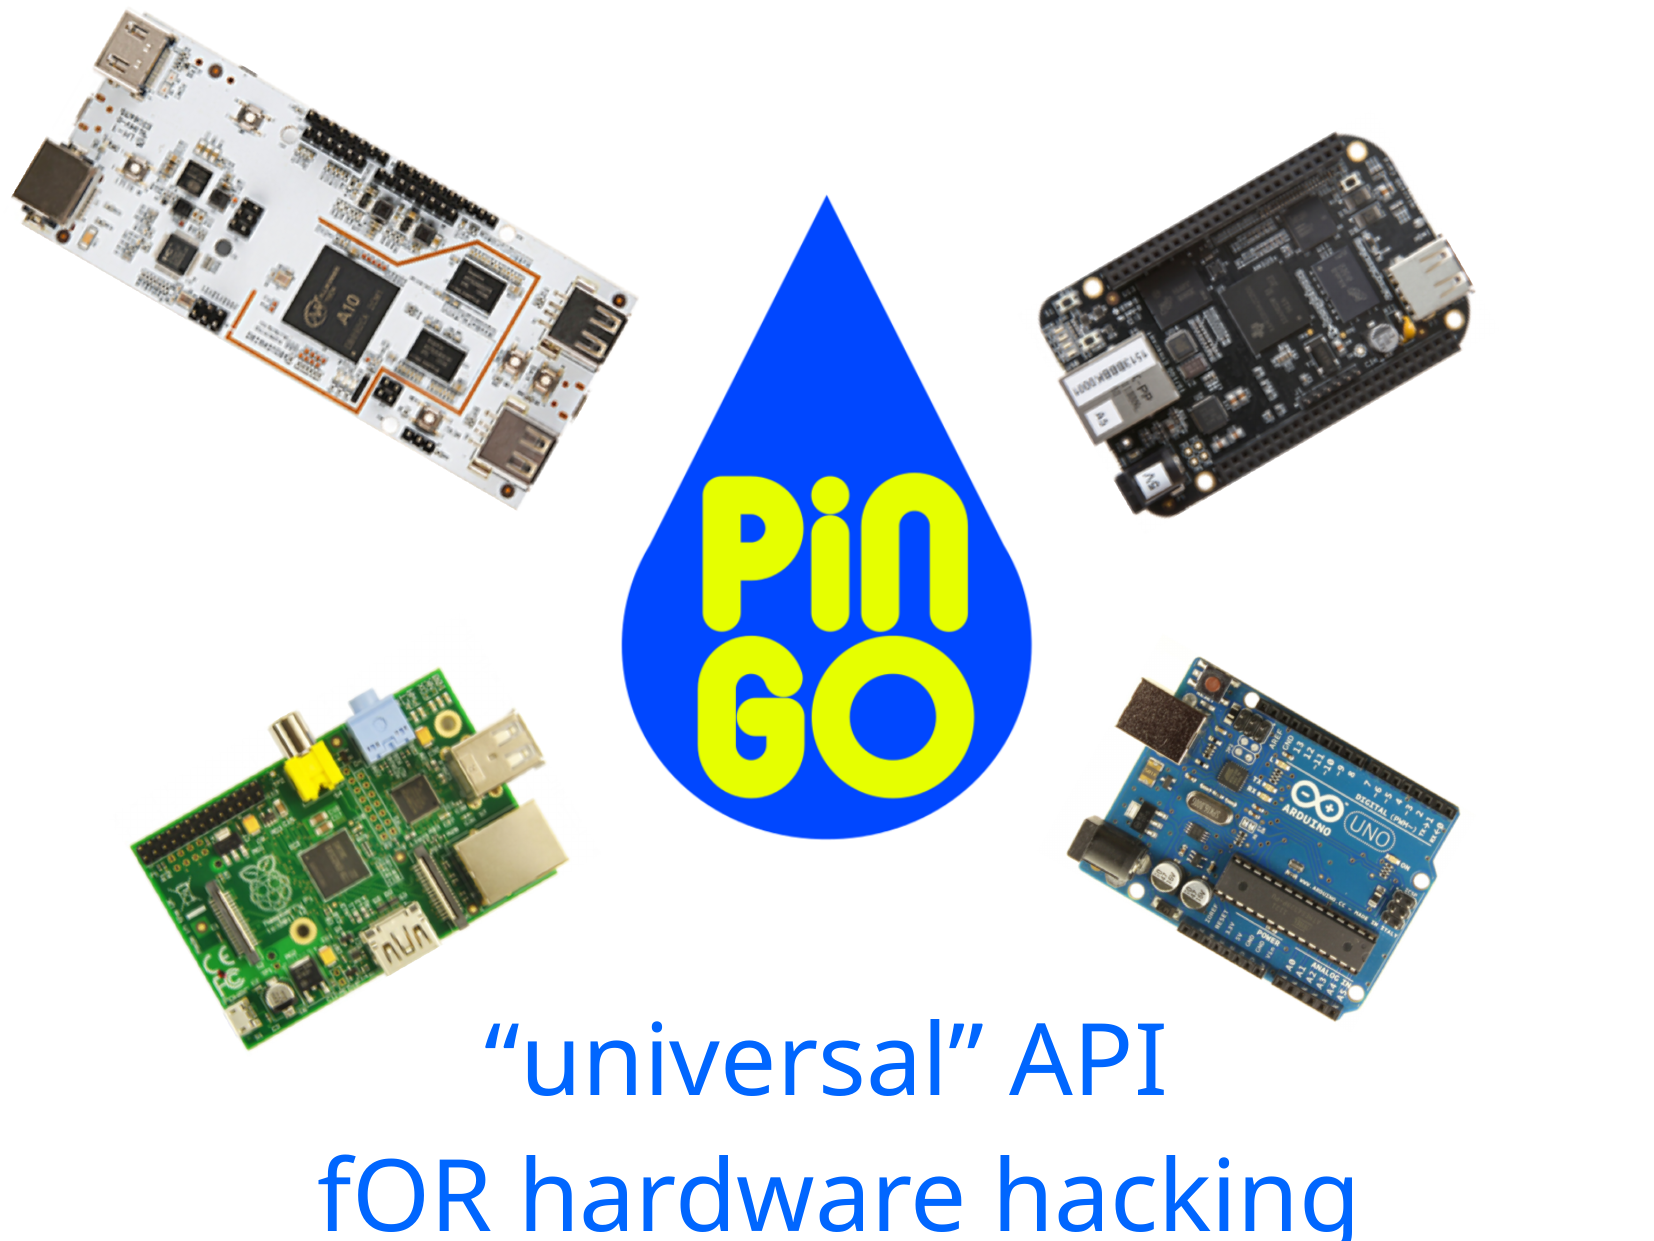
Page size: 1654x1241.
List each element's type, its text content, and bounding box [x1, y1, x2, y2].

picture [108, 612, 601, 1057]
picture [1037, 633, 1476, 1032]
title “universal” API fOR hardware hacking [82, 1020, 1571, 1228]
picture [1, 0, 1499, 842]
